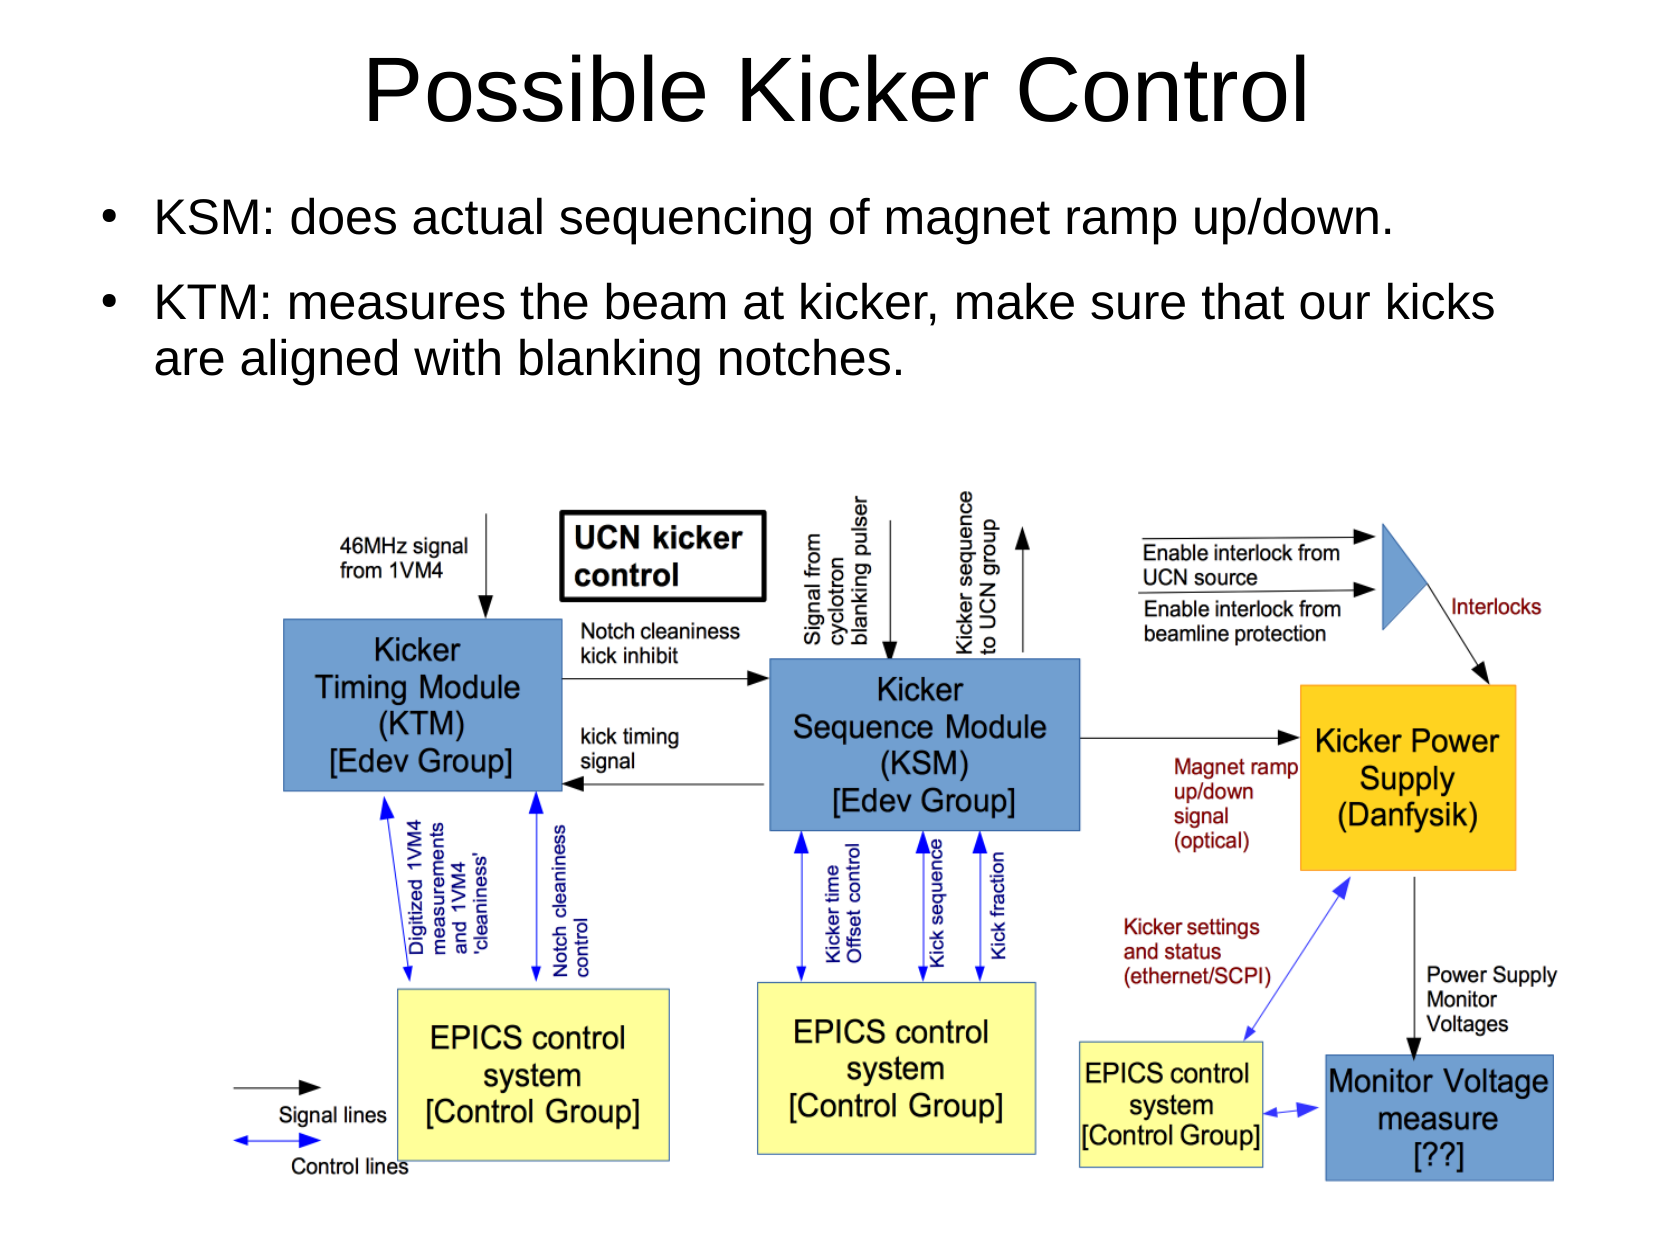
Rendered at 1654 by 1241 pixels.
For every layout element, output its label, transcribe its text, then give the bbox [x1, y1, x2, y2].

picture [177, 448, 1630, 1238]
title Possible Kicker Control [106, 25, 1595, 154]
list KSM: does actual sequencing of magnet ramp up/down. KTM: measures the beam at kicker, make sure that our kicks are aligned with blanking notches. [82, 188, 1571, 1109]
